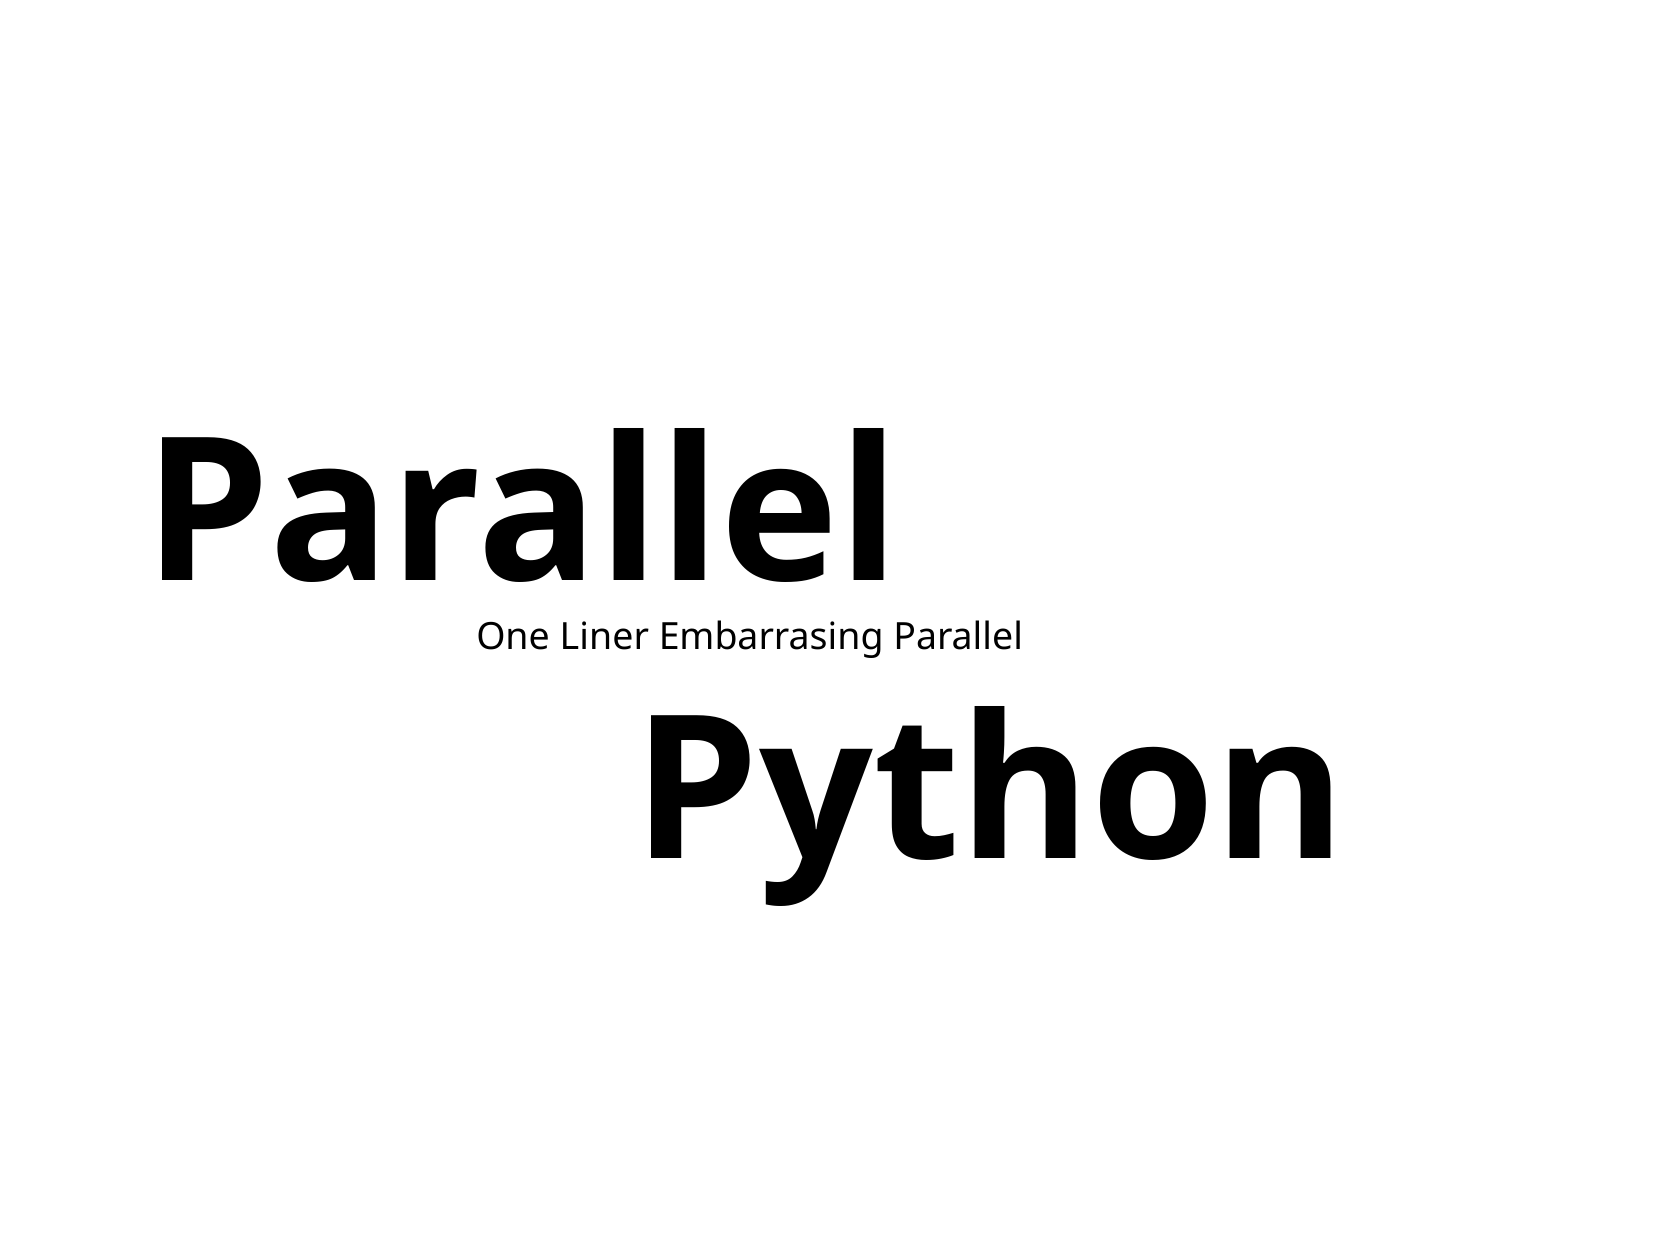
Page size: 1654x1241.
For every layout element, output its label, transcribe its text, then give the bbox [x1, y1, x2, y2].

text_box Python [566, 637, 1560, 929]
text_box Parallel [129, 359, 1441, 650]
text_box One Liner Embarrasing Parallel [354, 602, 1276, 663]
